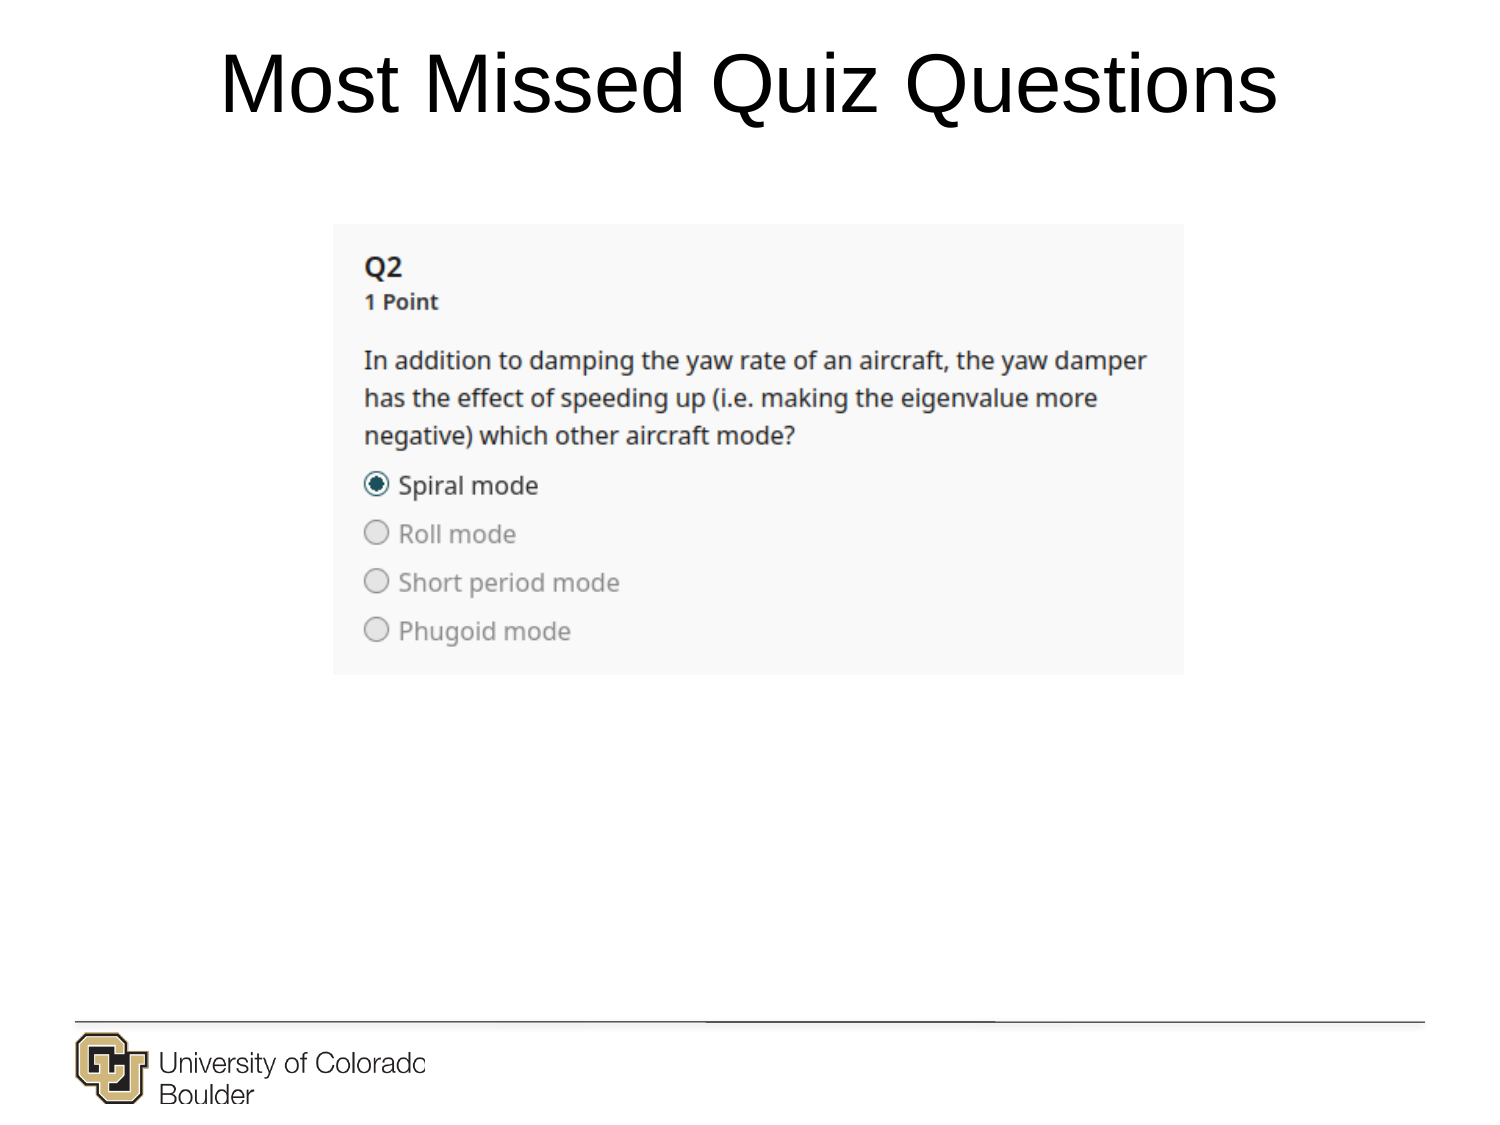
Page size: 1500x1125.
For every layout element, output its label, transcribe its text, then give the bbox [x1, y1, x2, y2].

picture [333, 224, 1184, 676]
title Most Missed Quiz Questions [75, 18, 1425, 140]
